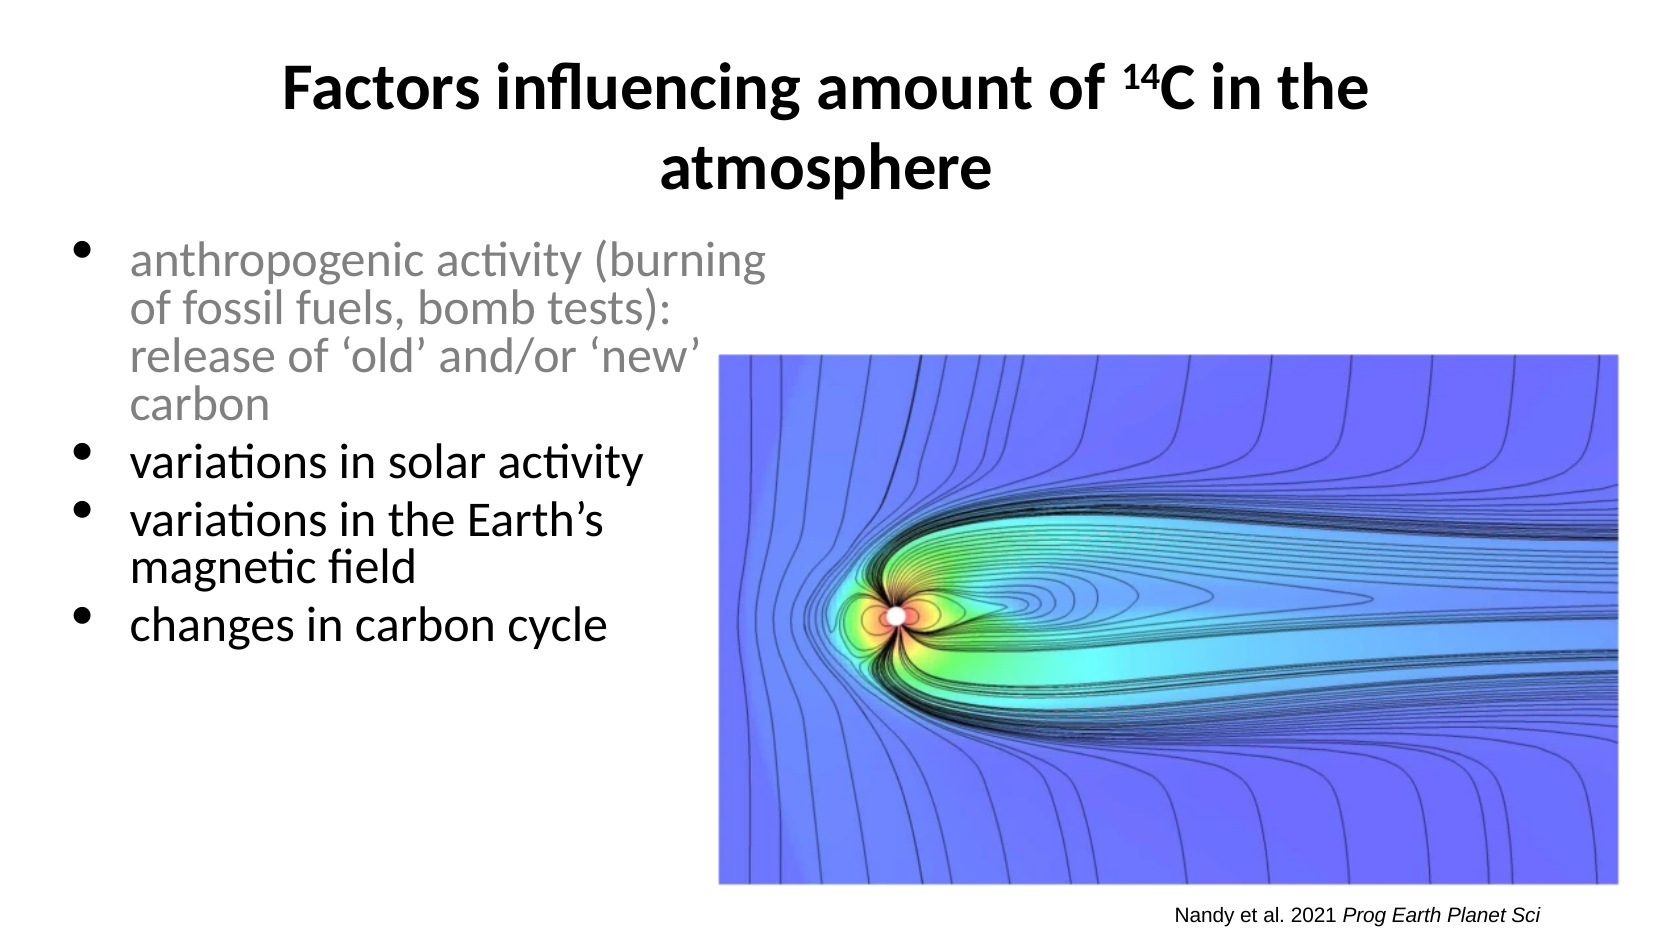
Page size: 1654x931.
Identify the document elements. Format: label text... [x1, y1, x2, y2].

text_box Factors influencing amount of 14C in the atmosphere [123, 45, 1530, 200]
text_box anthropogenic activity (burning of fossil fuels, bomb tests): release of ‘old’ and/or ‘new’ carbon variations in solar activity variations in the Earth’s magnetic field changes in carbon cycle [58, 230, 788, 831]
picture [718, 354, 1620, 886]
text_box Nandy et al. 2021 Prog Earth Planet Sci [1159, 894, 1556, 931]
